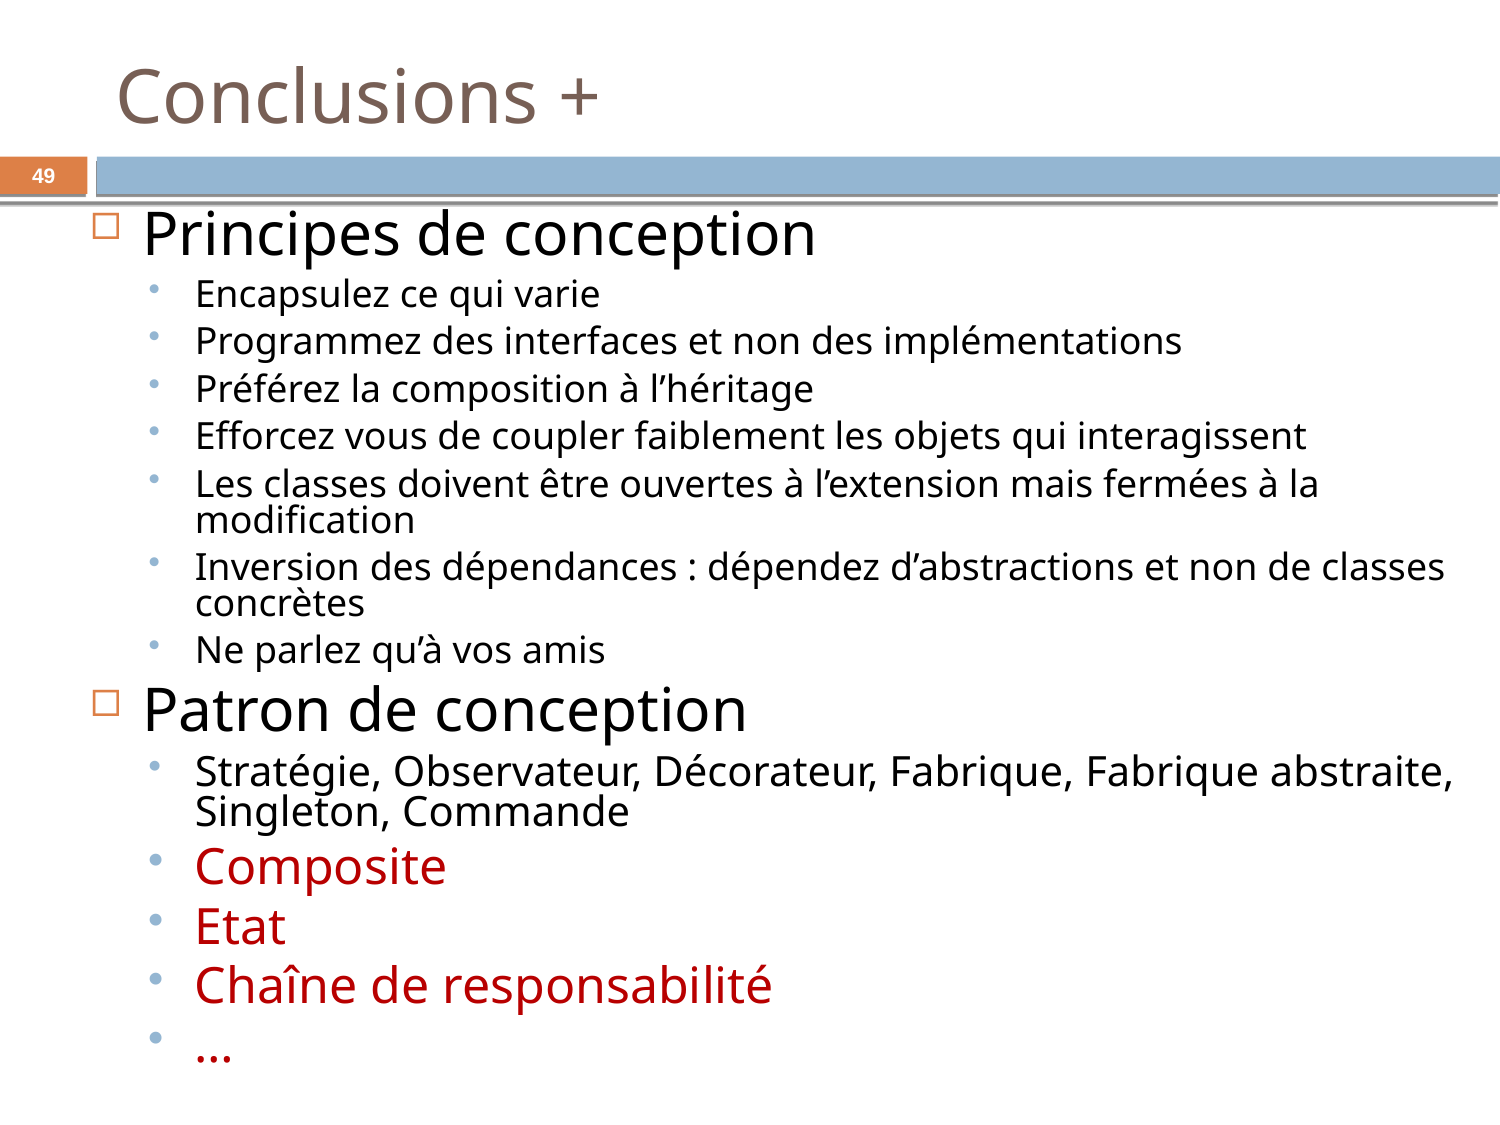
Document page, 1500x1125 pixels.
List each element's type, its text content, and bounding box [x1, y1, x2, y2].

list Principes de conception Encapsulez ce qui varie Programmez des interfaces et non des implémentations Préférez la composition à l’héritage Efforcez vous de coupler faiblement les objets qui interagissent Les classes doivent être ouvertes à l’extension mais fermées à la modification Inversion des dépendances : dépendez d’abstractions et non de classes concrètes Ne parlez qu’à vos amis Patron de conception Stratégie, Observateur, Décorateur, Fabrique, Fabrique abstraite, Singleton, Commande Composite Etat Chaîne de responsabilité … [75, 201, 1500, 1125]
title Conclusions + [100, 37, 1438, 149]
slide_number <numéro> [0, 155, 88, 196]
